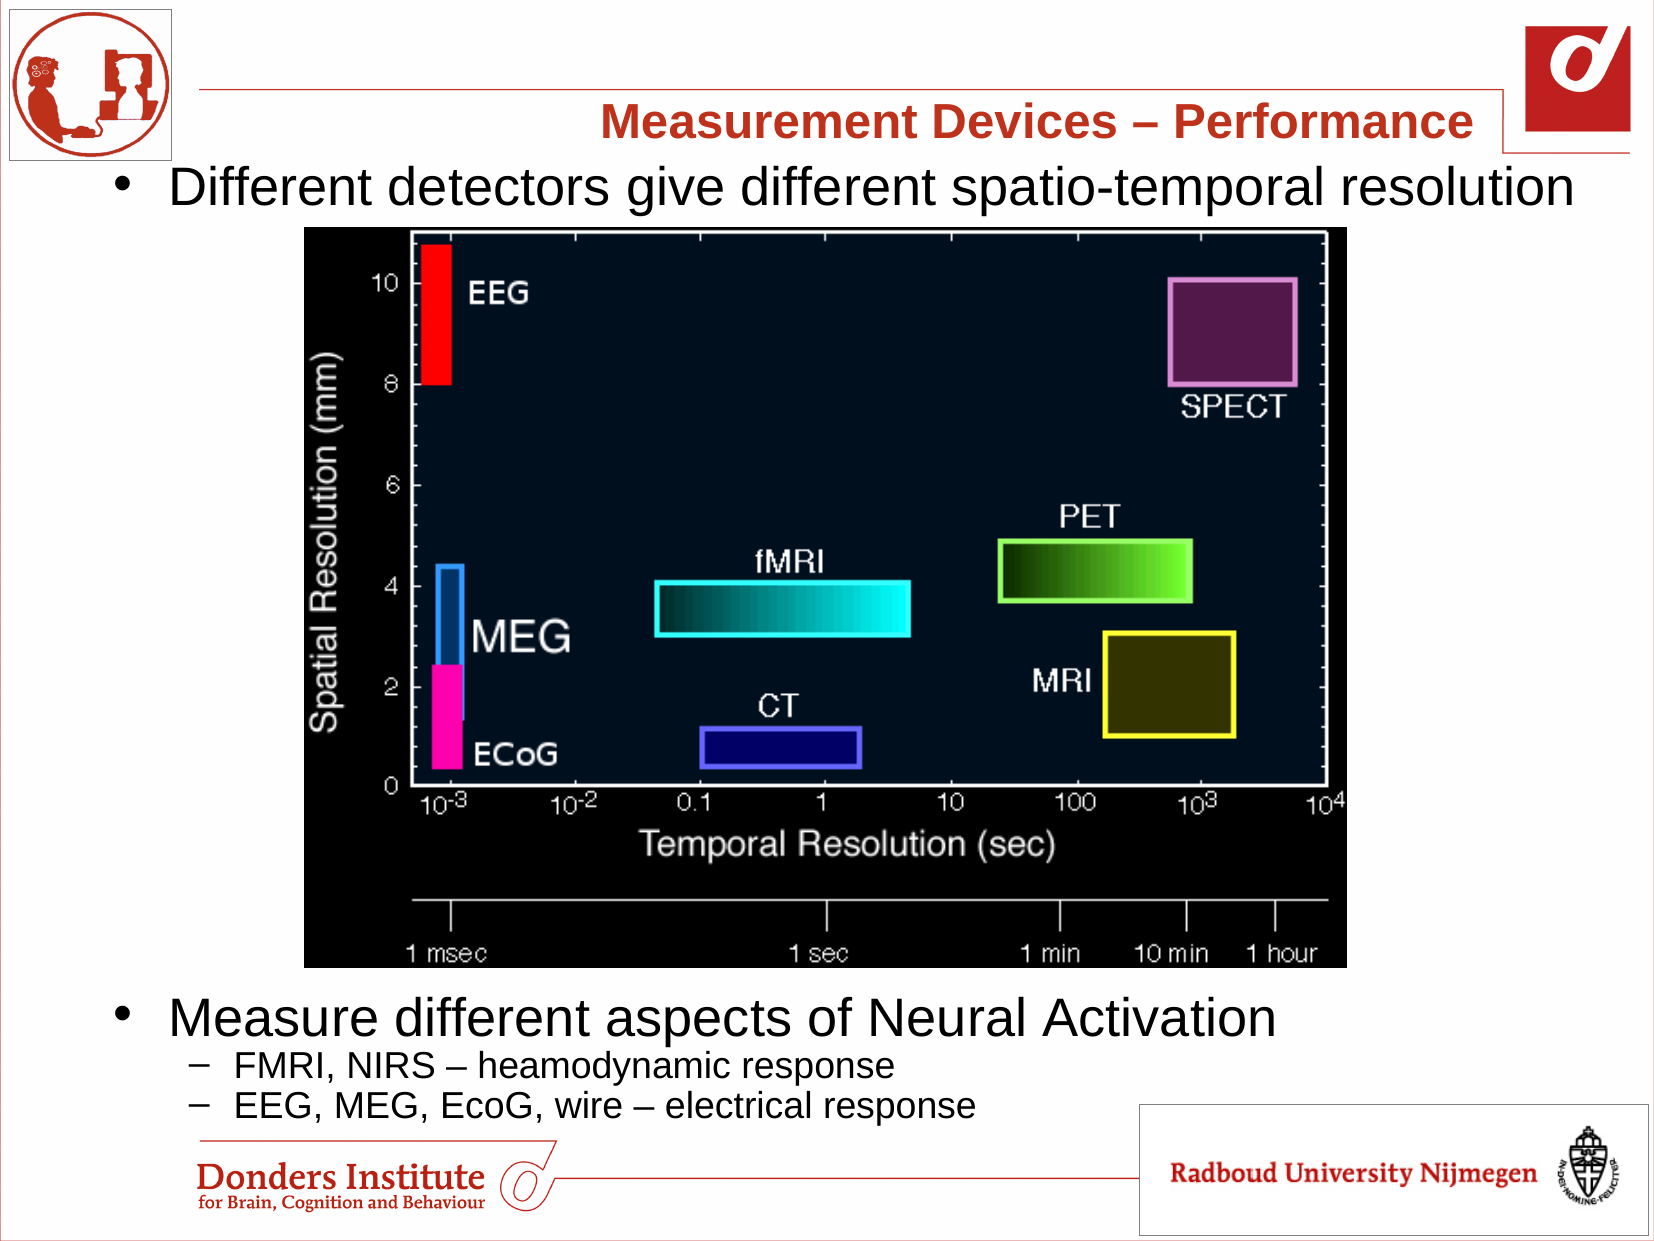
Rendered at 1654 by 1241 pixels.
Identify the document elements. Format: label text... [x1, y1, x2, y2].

list Different detectors give different spatio-temporal resolution Measure different aspects of Neural Activation FMRI, NIRS – heamodynamic response EEG, MEG, EcoG, wire – electrical response [113, 168, 1629, 1149]
title Measurement Devices – Performance [600, 87, 1607, 166]
picture [0, 0, 1654, 1241]
